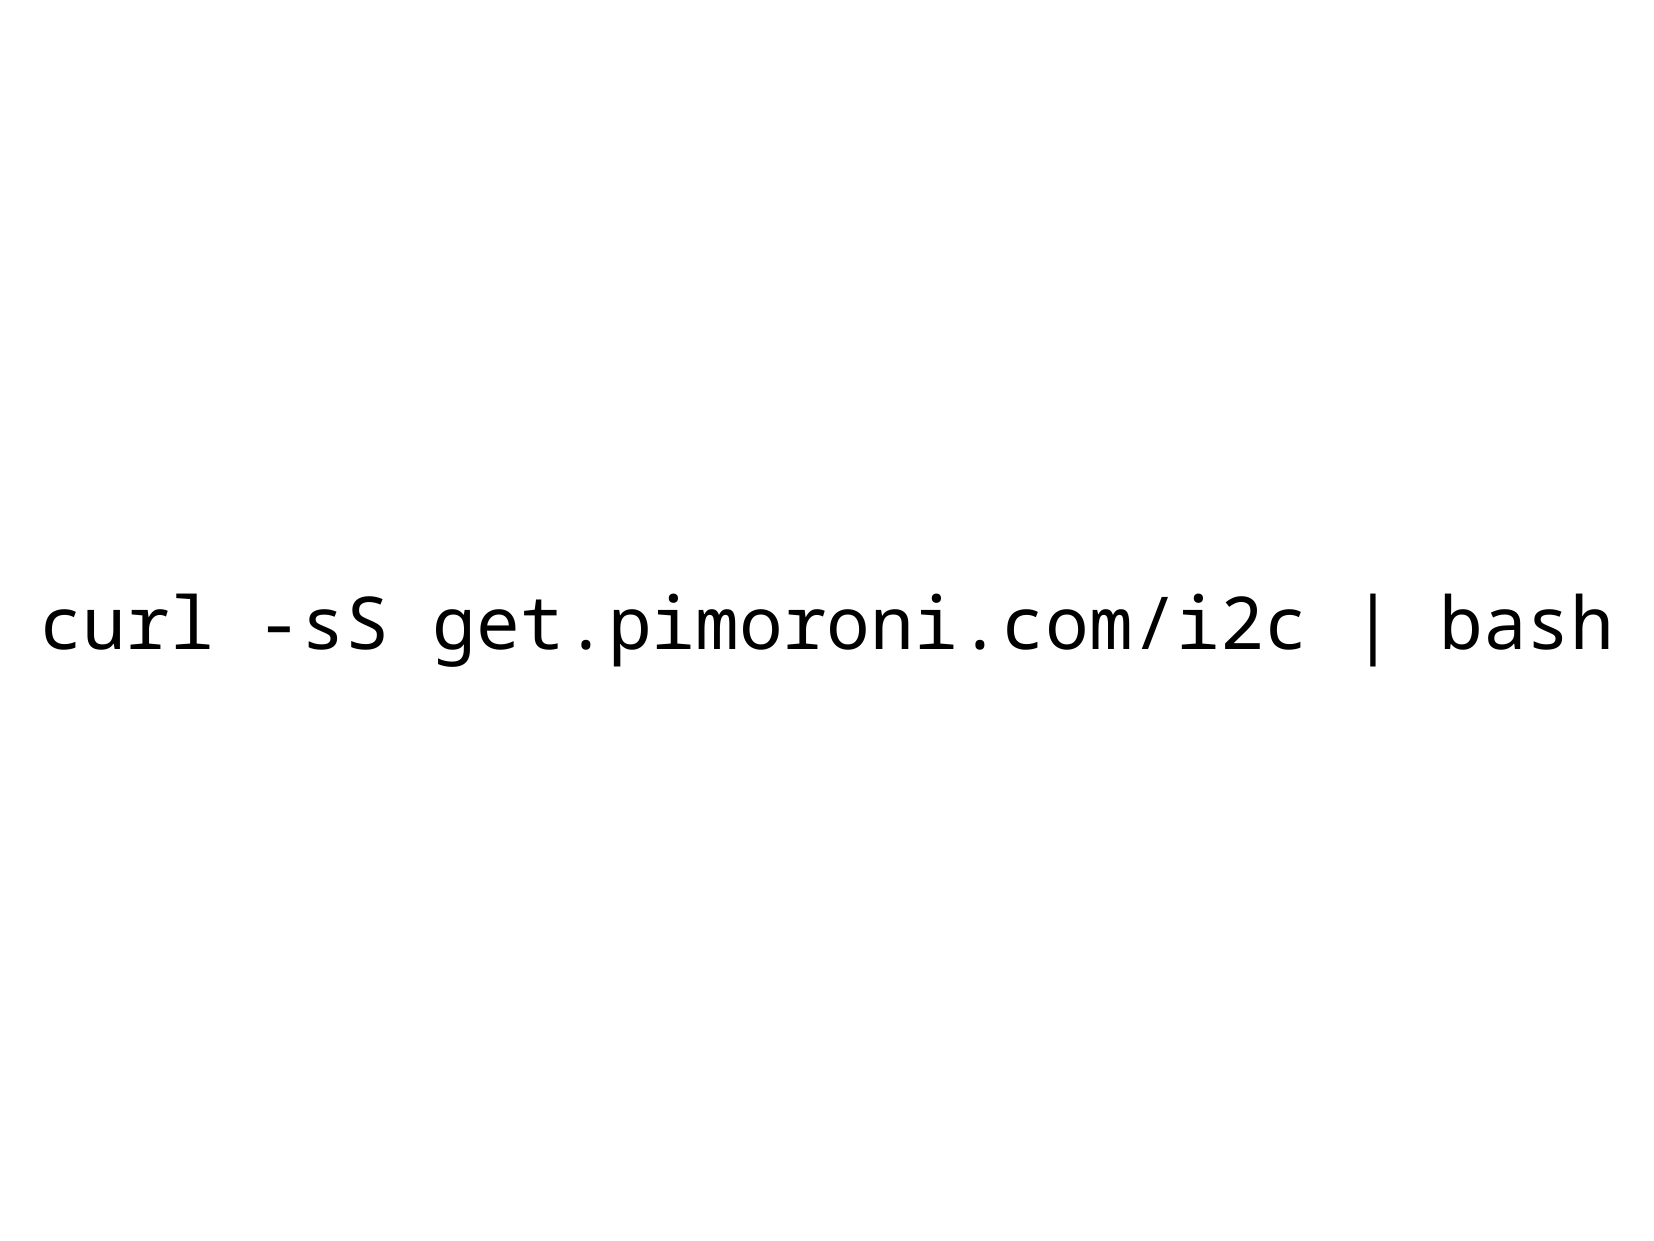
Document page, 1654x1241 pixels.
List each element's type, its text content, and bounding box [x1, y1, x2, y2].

text_box curl -sS get.pimoroni.com/i2c | bash [24, 564, 1630, 664]
